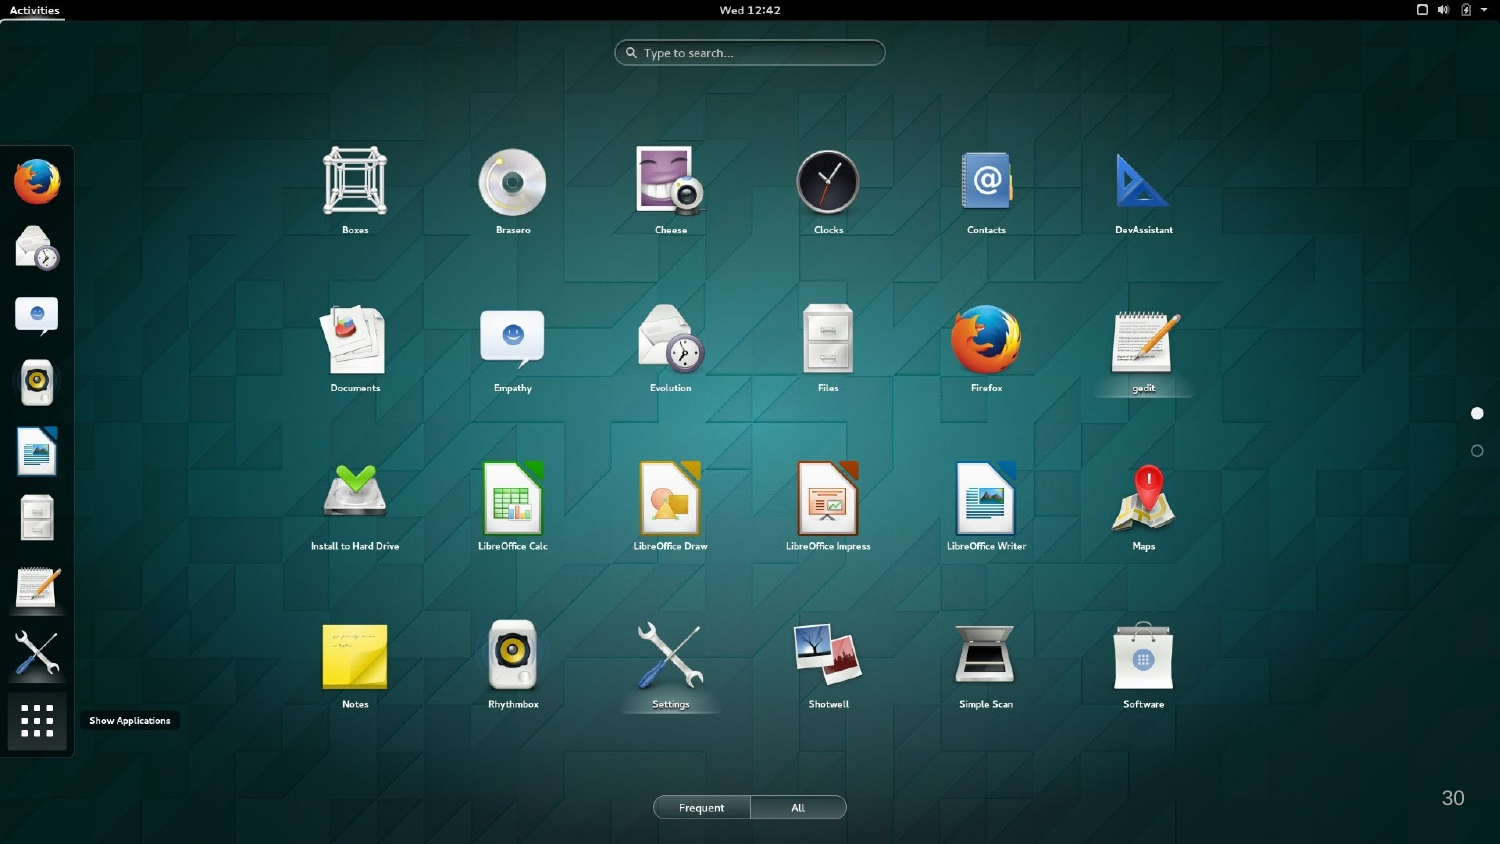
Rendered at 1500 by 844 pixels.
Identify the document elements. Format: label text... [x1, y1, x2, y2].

picture [0, 0, 1500, 844]
slide_number <number> [1389, 764, 1480, 830]
